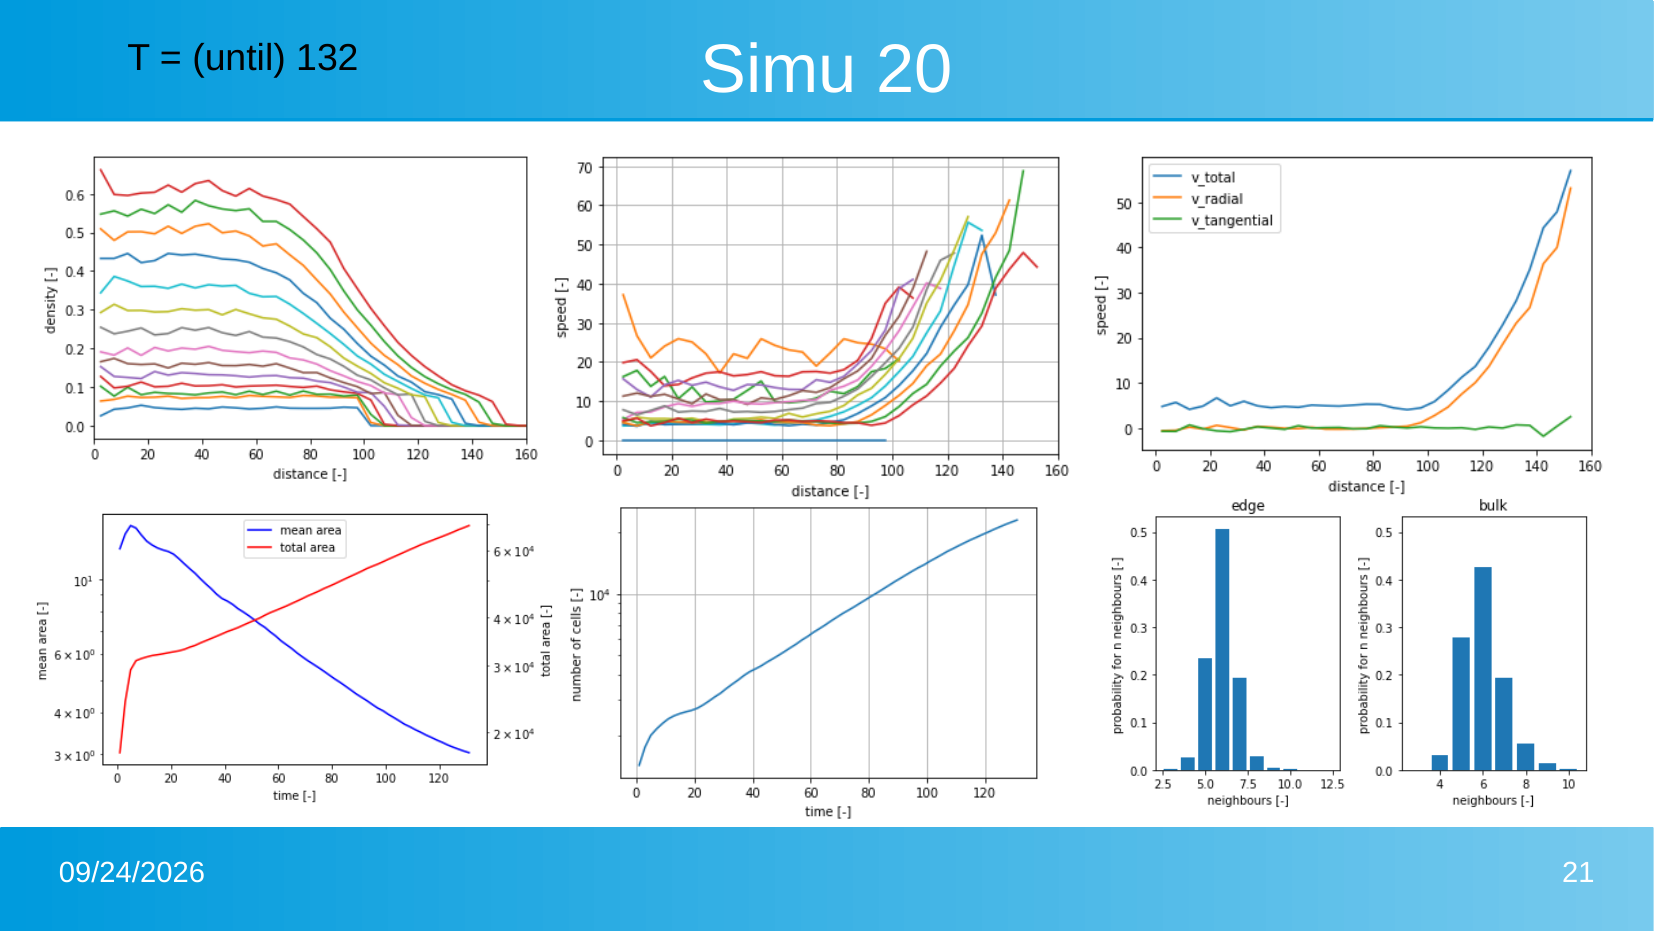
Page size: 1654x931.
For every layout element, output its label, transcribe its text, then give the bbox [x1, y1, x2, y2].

picture [29, 507, 559, 808]
text_box T = (until) 132 [112, 29, 451, 87]
picture [1087, 149, 1613, 814]
picture [37, 149, 1080, 826]
title Simu 20 [59, 29, 1595, 108]
